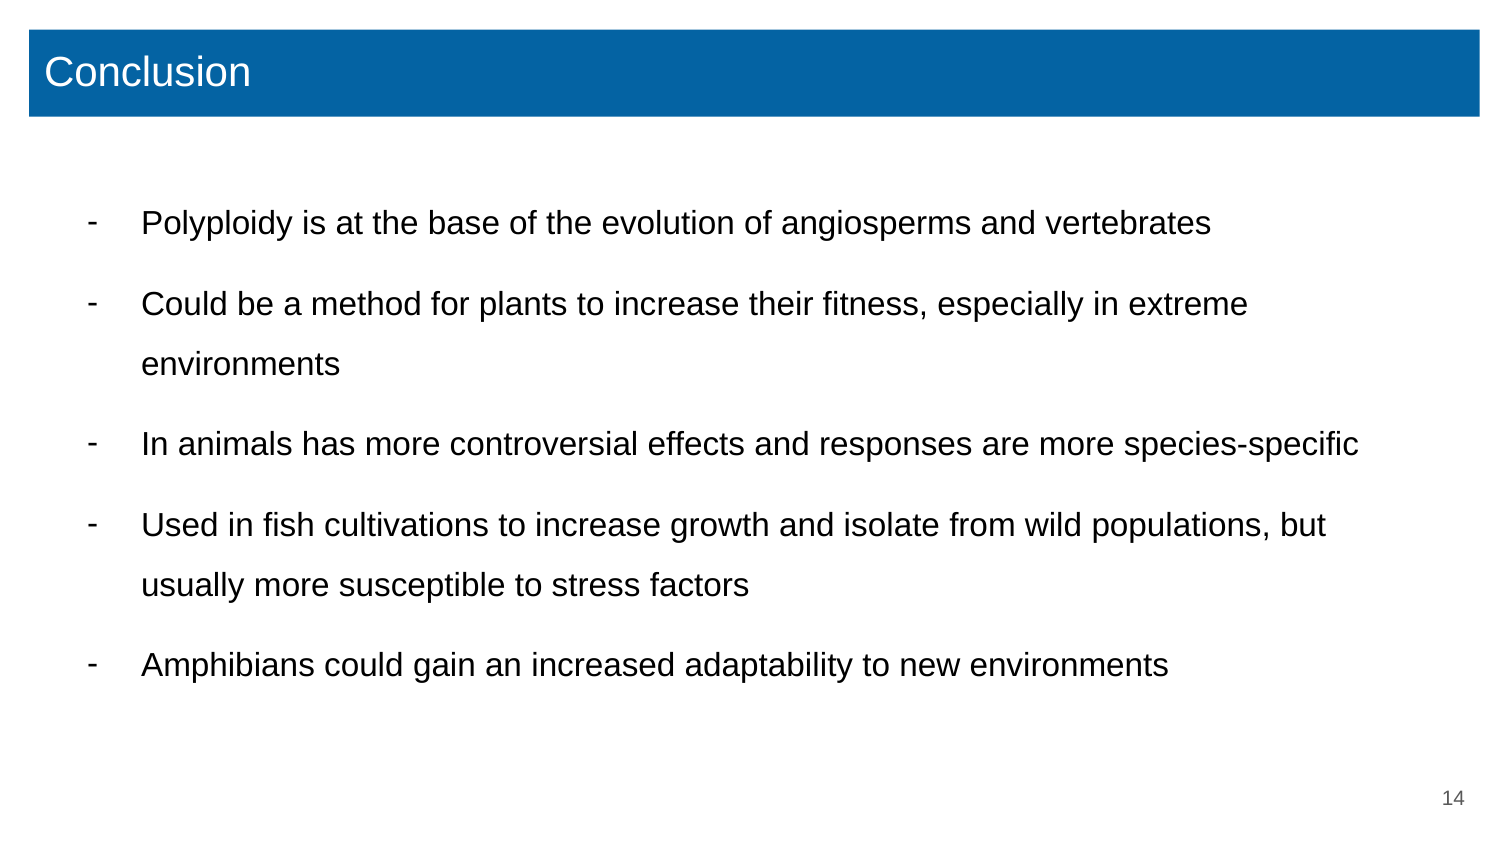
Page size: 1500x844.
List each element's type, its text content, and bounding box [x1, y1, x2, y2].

title Conclusion [29, 29, 1480, 117]
slide_number <number> [1389, 764, 1480, 830]
list Polyploidy is at the base of the evolution of angiosperms and vertebrates Could be a method for plants to increase their fitness, especially in extreme environments In animals has more controversial effects and responses are more species-specific Used in fish cultivations to increase growth and isolate from wild populations, but usually more susceptible to stress factors Amphibians could gain an increased adaptability to new environments [51, 117, 1449, 750]
